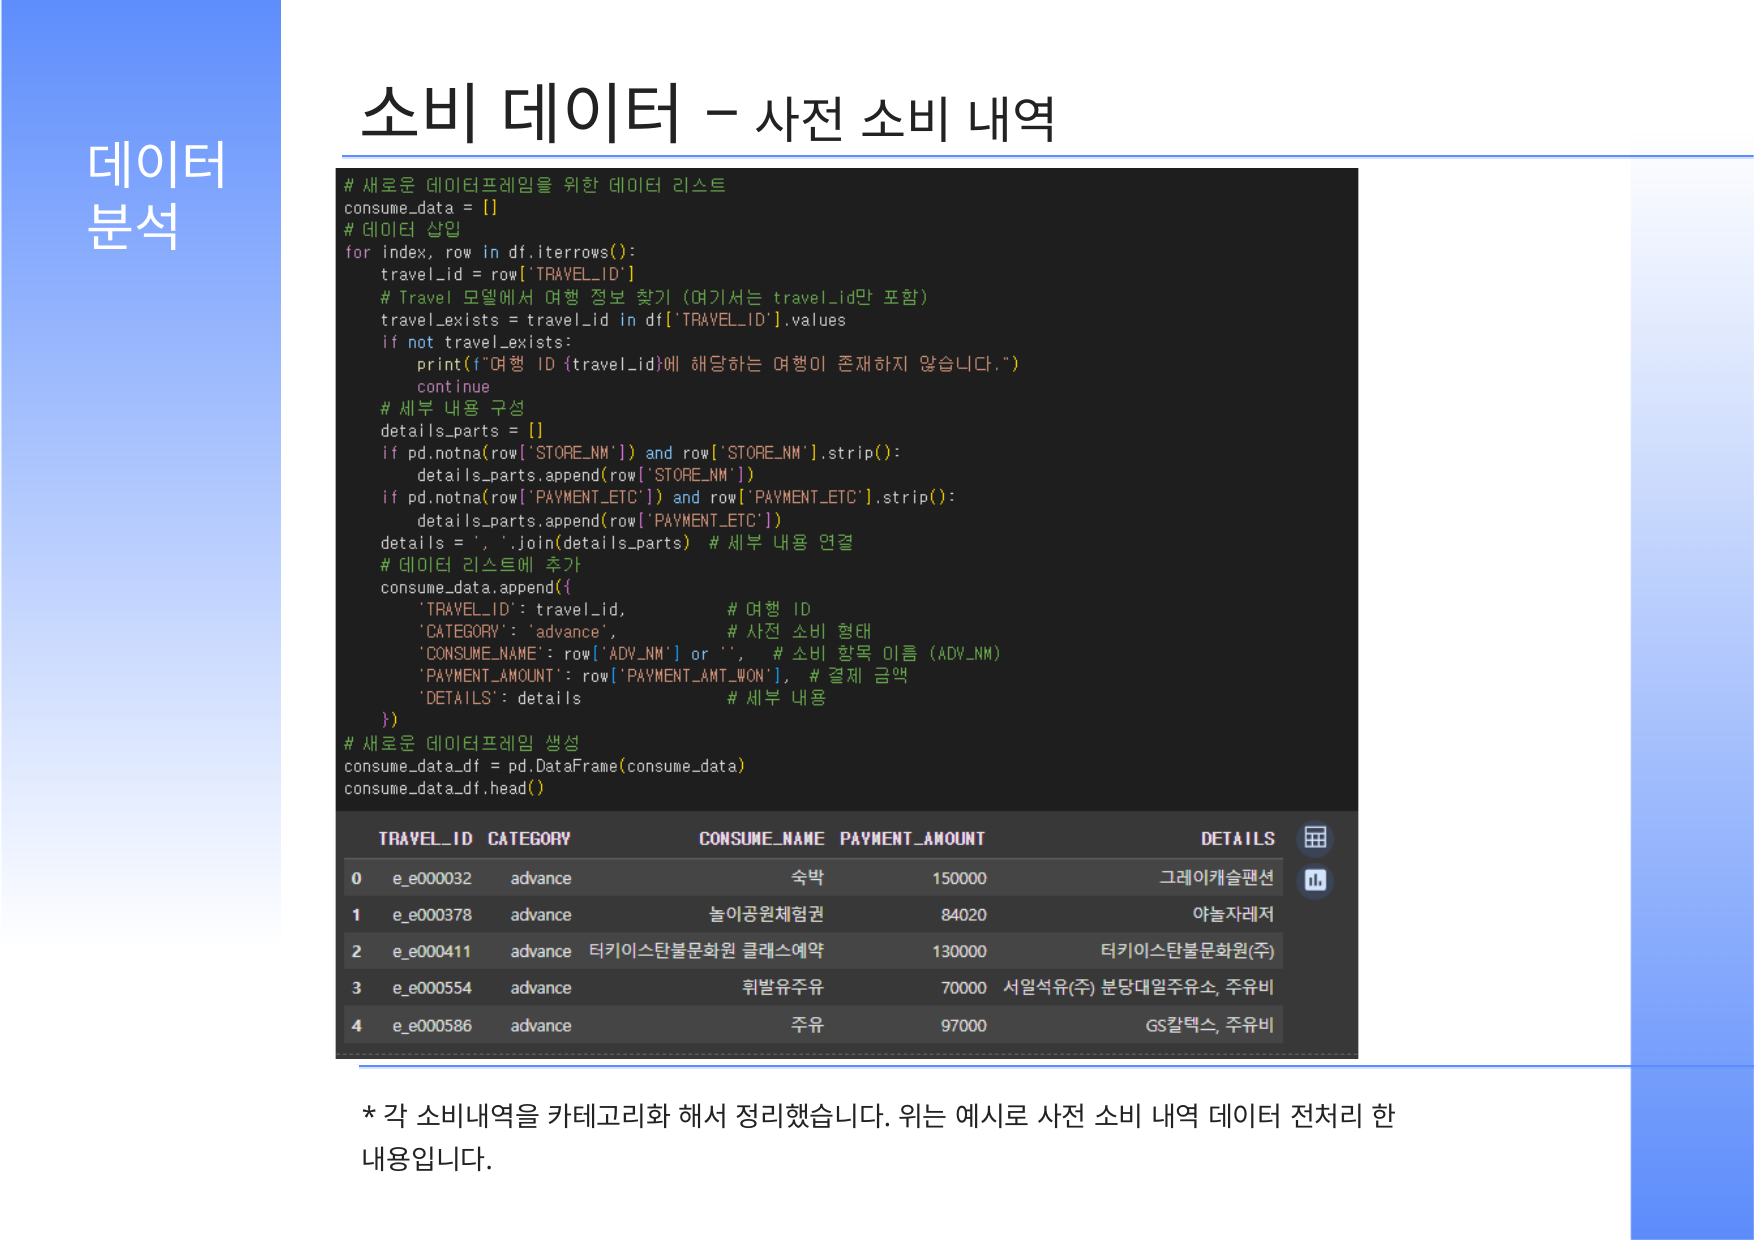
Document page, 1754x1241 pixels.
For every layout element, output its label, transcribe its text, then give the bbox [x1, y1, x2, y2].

text_box * 각 소비내역을 카테고리화 해서 정리했습니다. 위는 예시로 사전 소비 내역 데이터 전처리 한 내용입니다. [361, 1089, 1439, 1183]
text_box 소비 데이터 – 사전 소비 내역 [359, 160, 1407, 213]
picture [335, 168, 1359, 1059]
picture [0, 0, 281, 979]
text_box 소비 데이터 – 사전 소비 내역 [359, 66, 1407, 155]
picture [342, 133, 1754, 1240]
text_box 데이터 분석 [86, 134, 260, 235]
